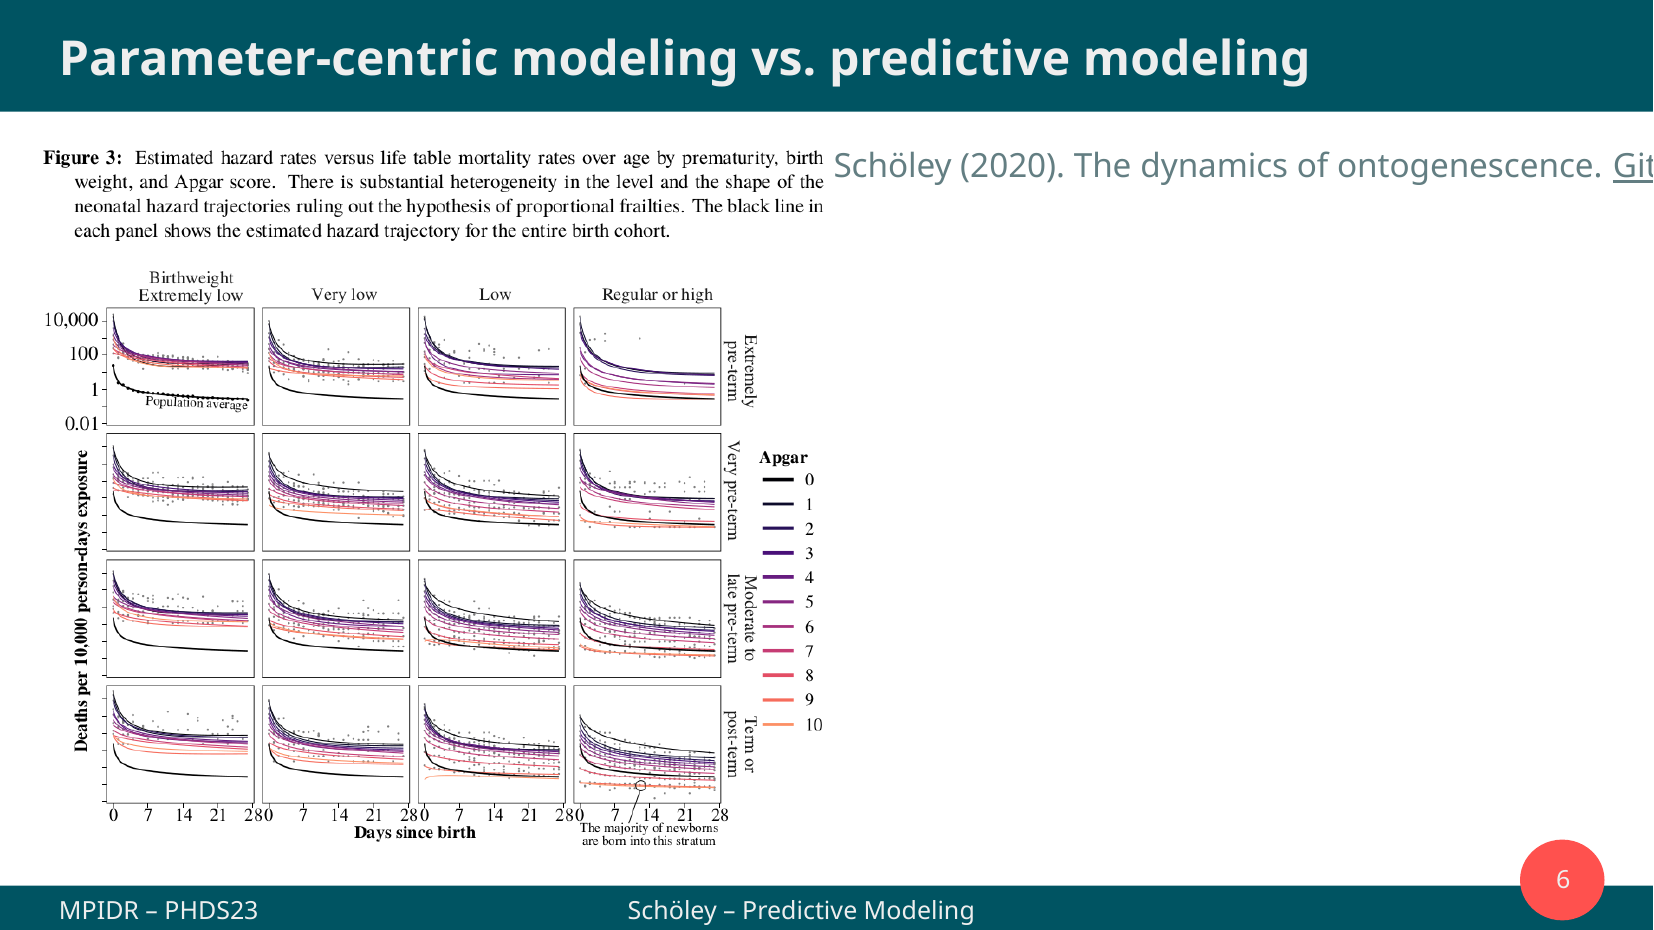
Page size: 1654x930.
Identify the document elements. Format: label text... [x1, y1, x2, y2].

text_box Schöley (2020). The dynamics of ontogenescence. Github link. [818, 134, 1653, 189]
title Parameter-centric modeling vs. predictive modeling [58, 0, 1594, 117]
picture [29, 140, 834, 854]
